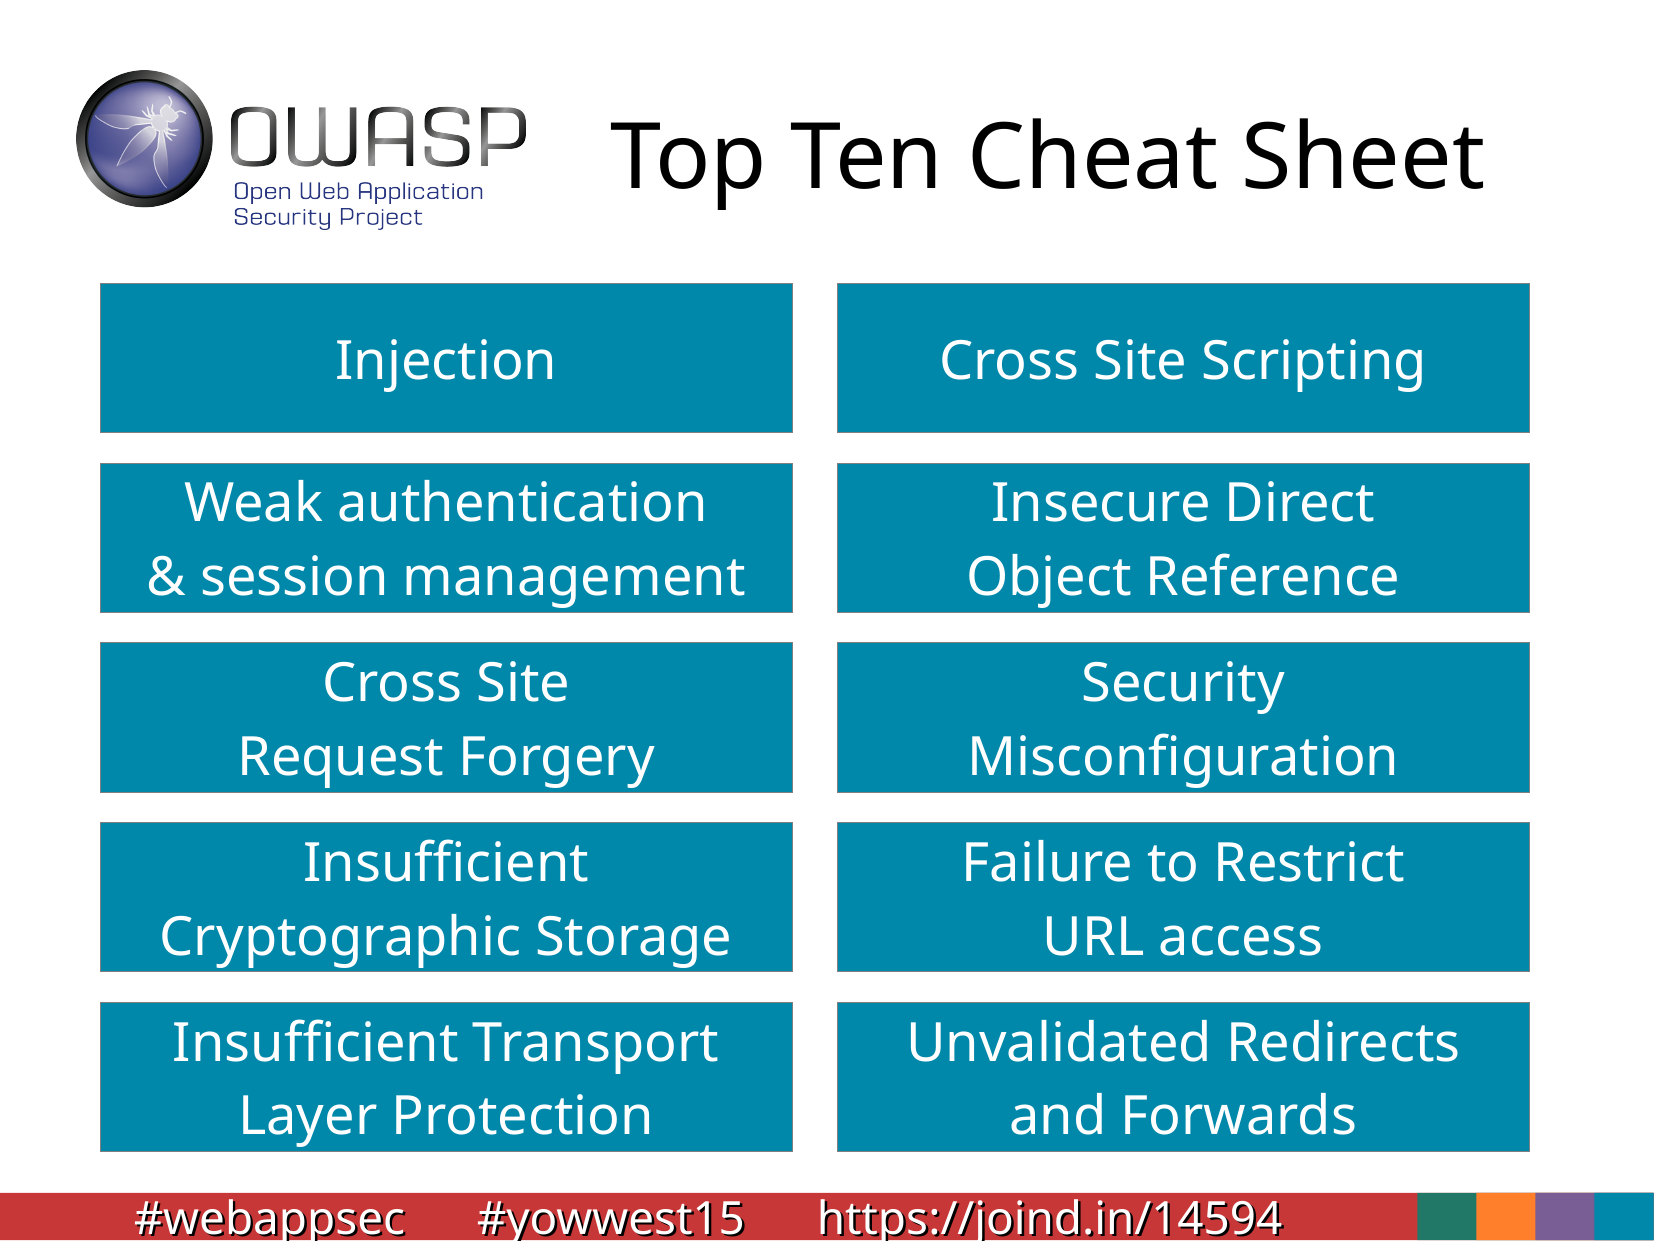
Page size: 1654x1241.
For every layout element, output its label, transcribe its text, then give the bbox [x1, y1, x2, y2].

text_box Cross Site Scripting [837, 283, 1530, 433]
text_box Insufficient Cryptographic Storage [100, 822, 793, 972]
title Top Ten Cheat Sheet [525, 49, 1571, 257]
text_box Failure to Restrict URL access [837, 822, 1530, 972]
text_box Cross Site Request Forgery [100, 642, 793, 793]
text_box Insecure Direct Object Reference [837, 463, 1530, 613]
picture [76, 70, 525, 230]
text_box Insufficient Transport Layer Protection [100, 1002, 793, 1152]
text_box Injection [100, 283, 793, 433]
text_box Security Misconfiguration [837, 642, 1530, 793]
text_box Unvalidated Redirects and Forwards [837, 1002, 1530, 1152]
text_box Weak authentication & session management [100, 463, 793, 613]
